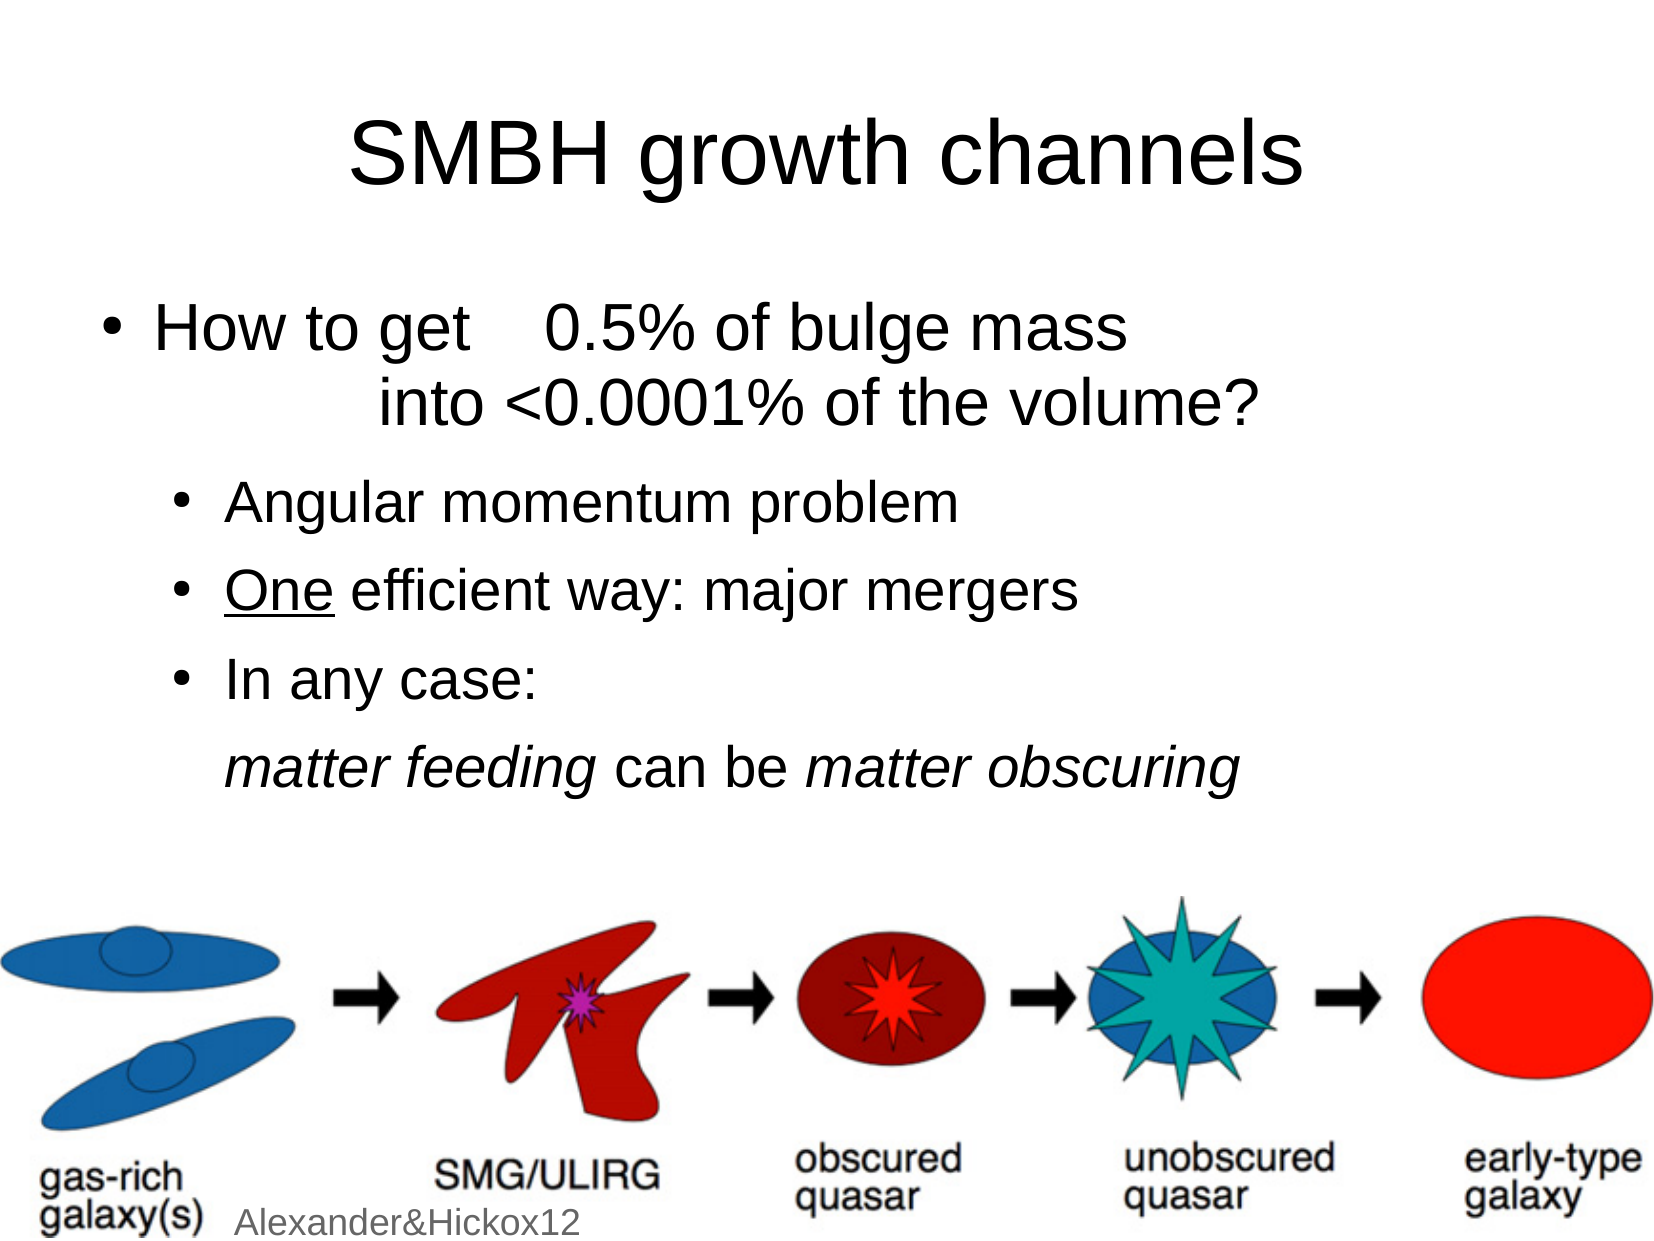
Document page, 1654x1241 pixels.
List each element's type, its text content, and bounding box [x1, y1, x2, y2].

title SMBH growth channels [82, 49, 1571, 257]
picture [0, 896, 1654, 1238]
list How to get 0.5% of bulge mass into <0.0001% of the volume? Angular momentum problem One efficient way: major mergers In any case: matter feeding can be matter obscuring [82, 290, 1571, 896]
text_box Alexander&Hickox12 [219, 1194, 632, 1241]
